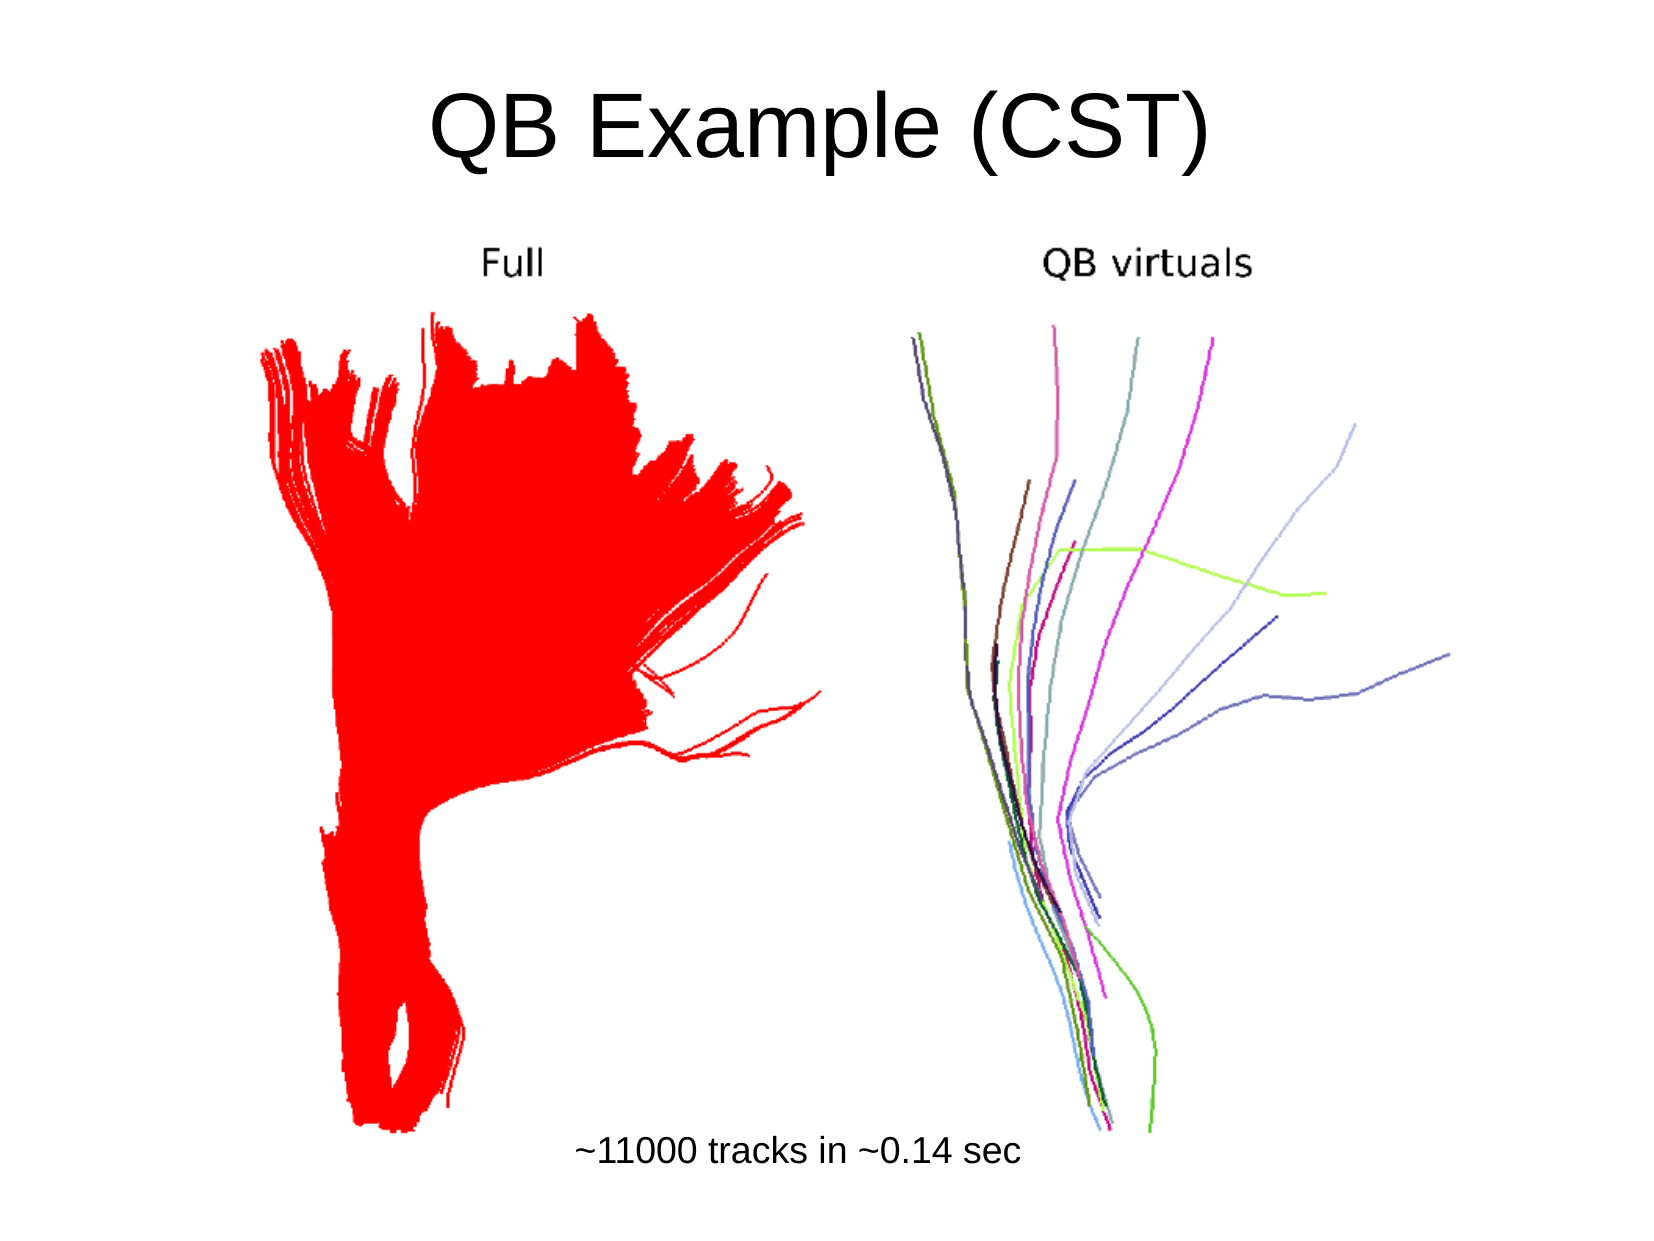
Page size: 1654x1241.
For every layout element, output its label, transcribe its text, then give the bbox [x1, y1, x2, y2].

text_box ~11000 tracks in ~0.14 sec [559, 1122, 1037, 1179]
title QB Example (CST) [76, 29, 1565, 222]
picture [198, 206, 1477, 1149]
